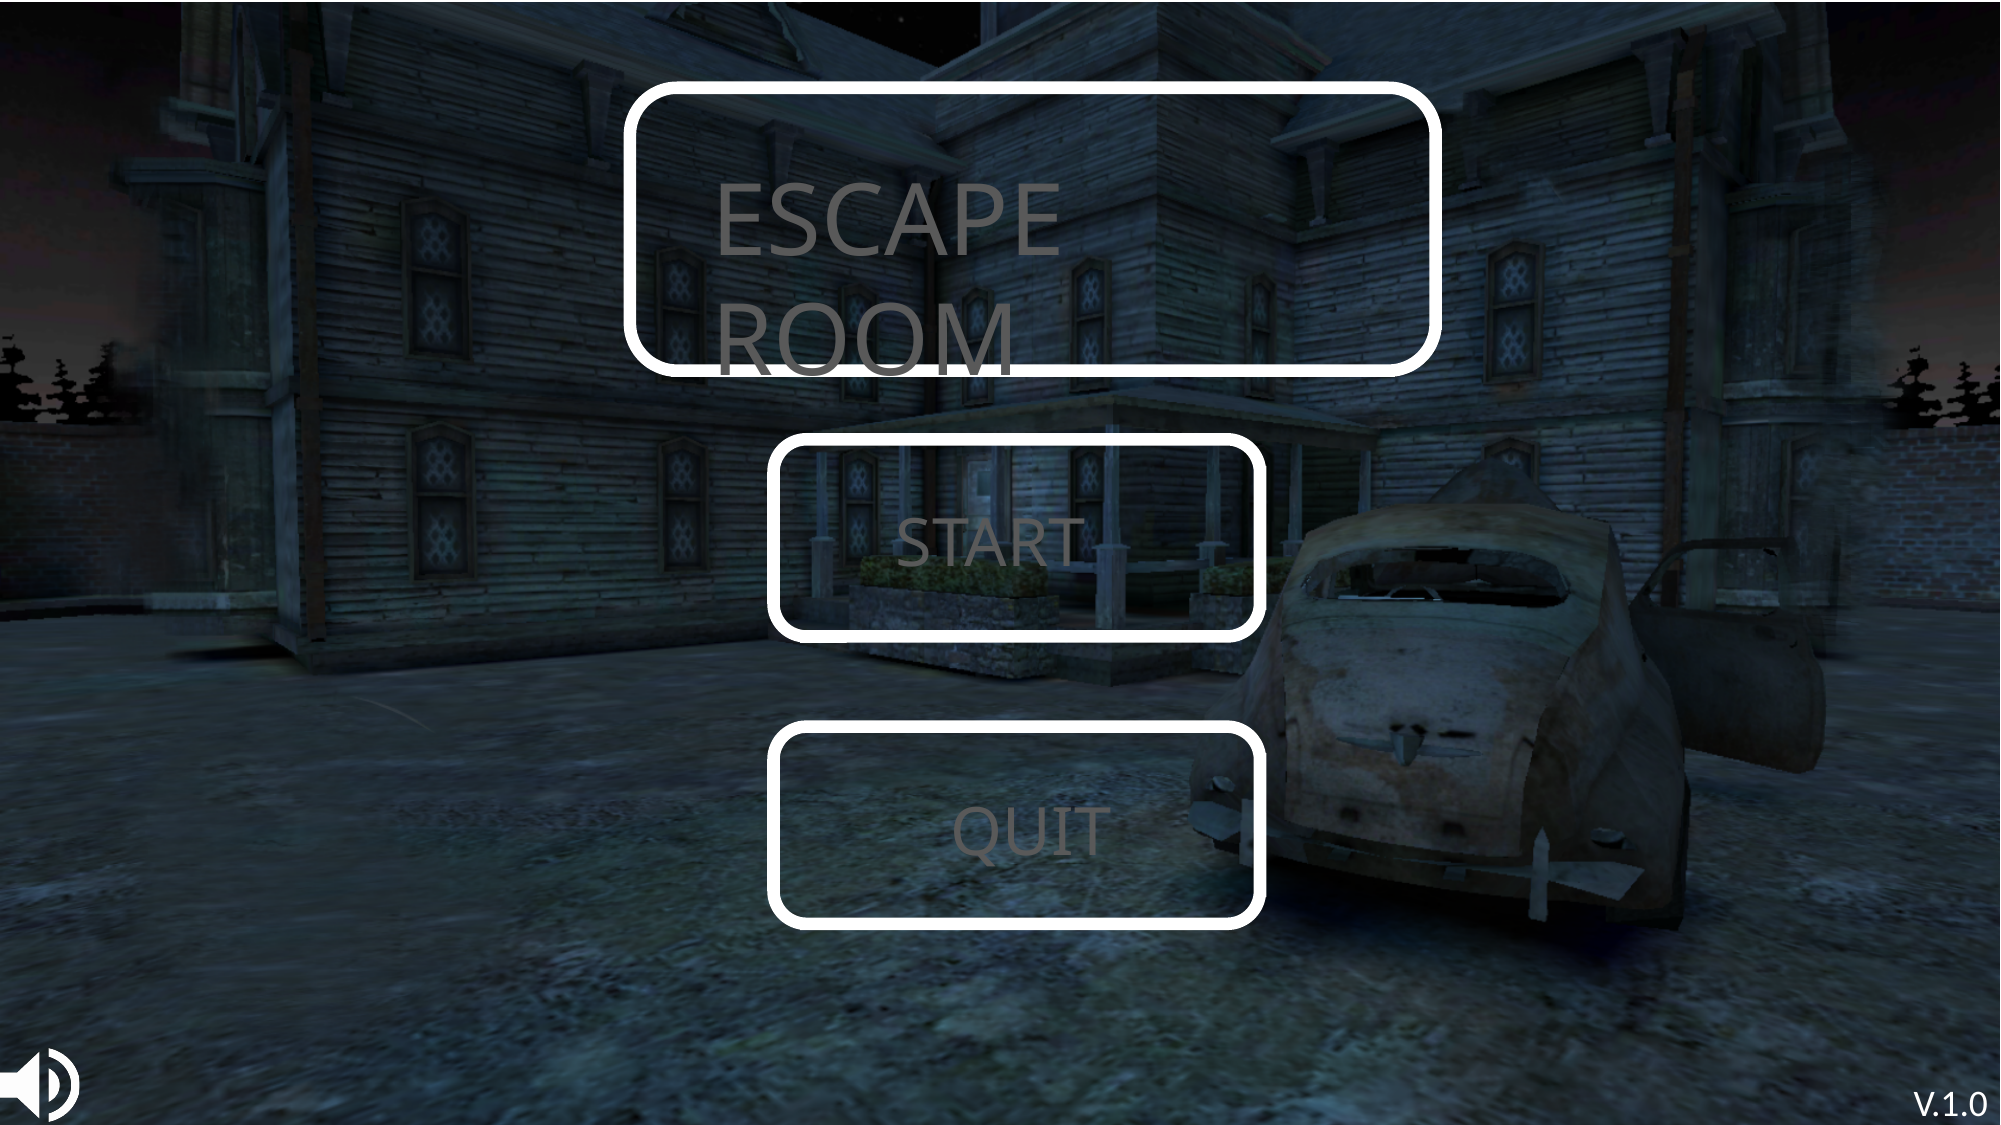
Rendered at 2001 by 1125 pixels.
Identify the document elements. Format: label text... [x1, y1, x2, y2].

text_box QUIT [935, 781, 1302, 878]
text_box [0, 1047, 80, 1123]
text_box V.1.0 [1898, 1071, 2000, 1125]
text_box START [880, 491, 1119, 634]
text_box ESCAPE ROOM [696, 147, 1393, 285]
picture [0, 2, 2000, 1125]
